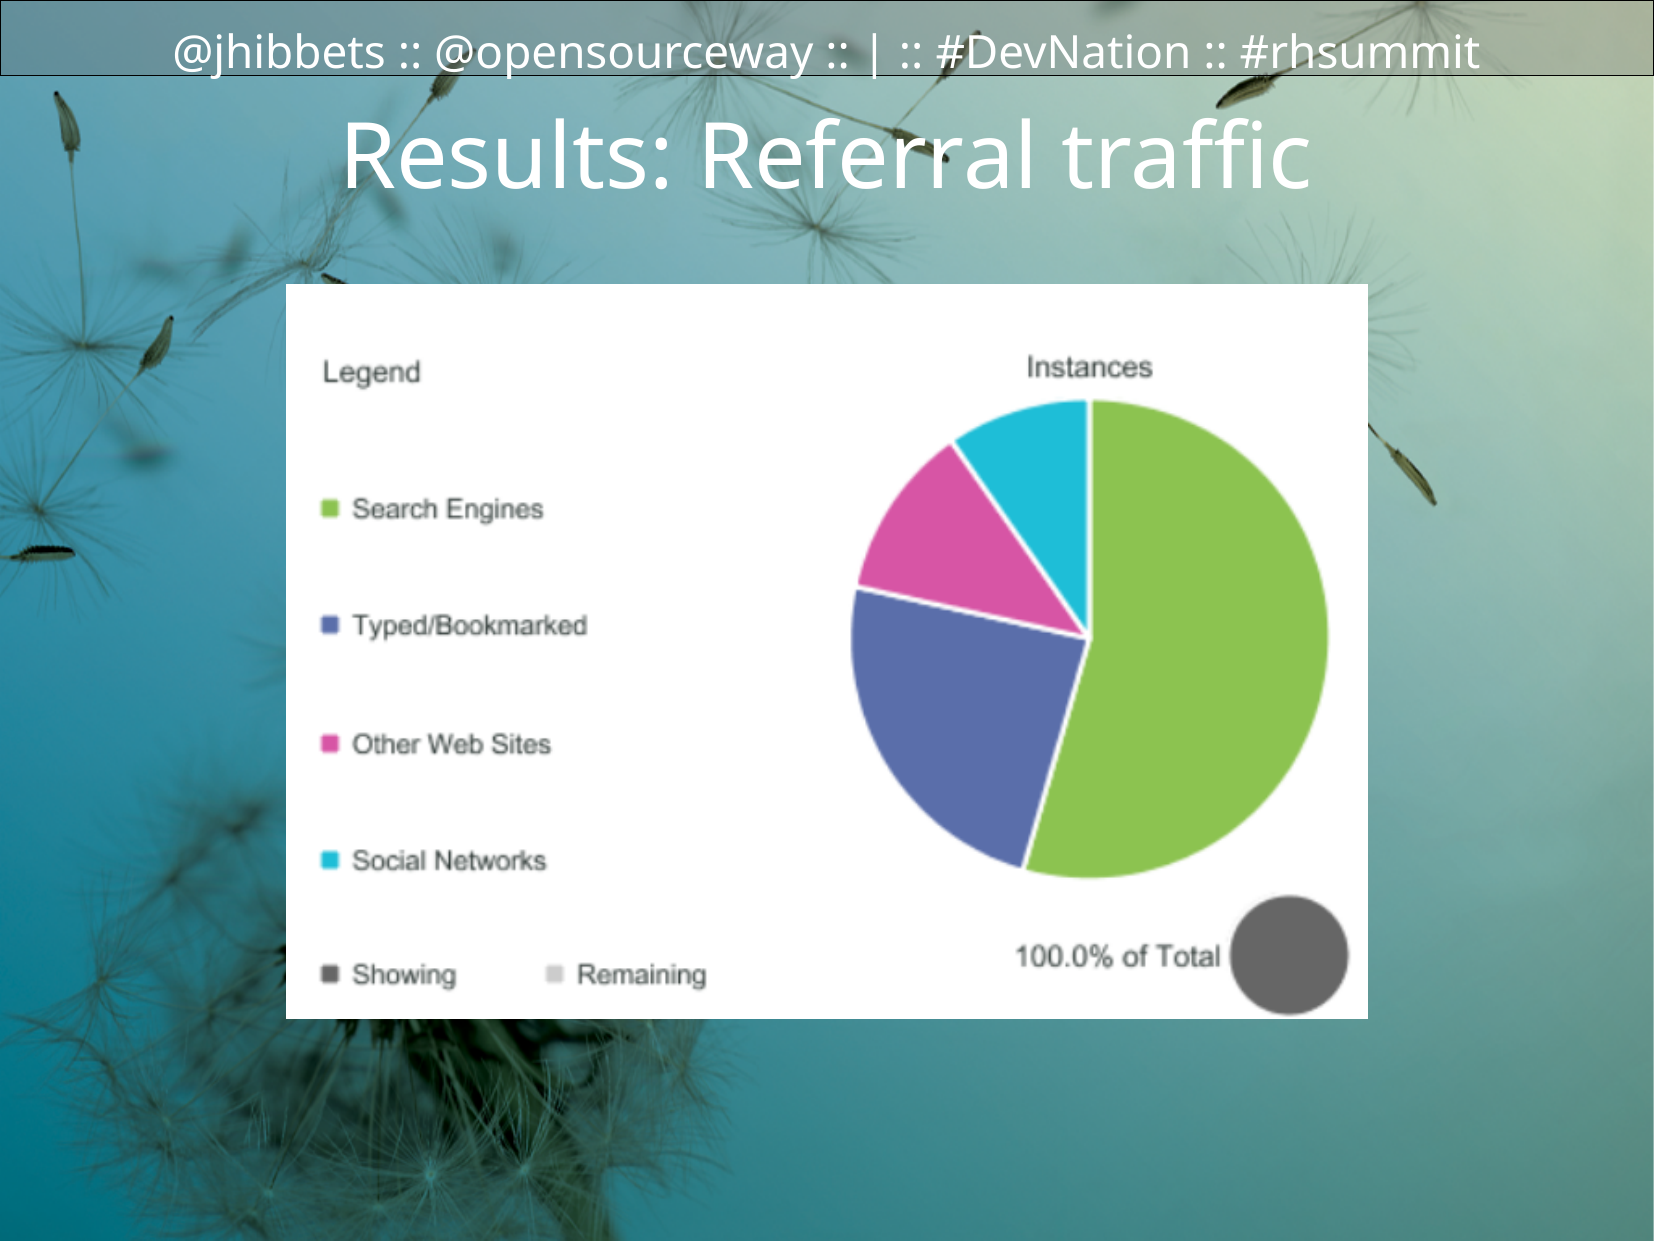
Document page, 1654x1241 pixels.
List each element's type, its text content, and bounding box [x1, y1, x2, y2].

title Results: Referral traffic [82, 49, 1571, 257]
picture [0, 76, 1654, 1241]
